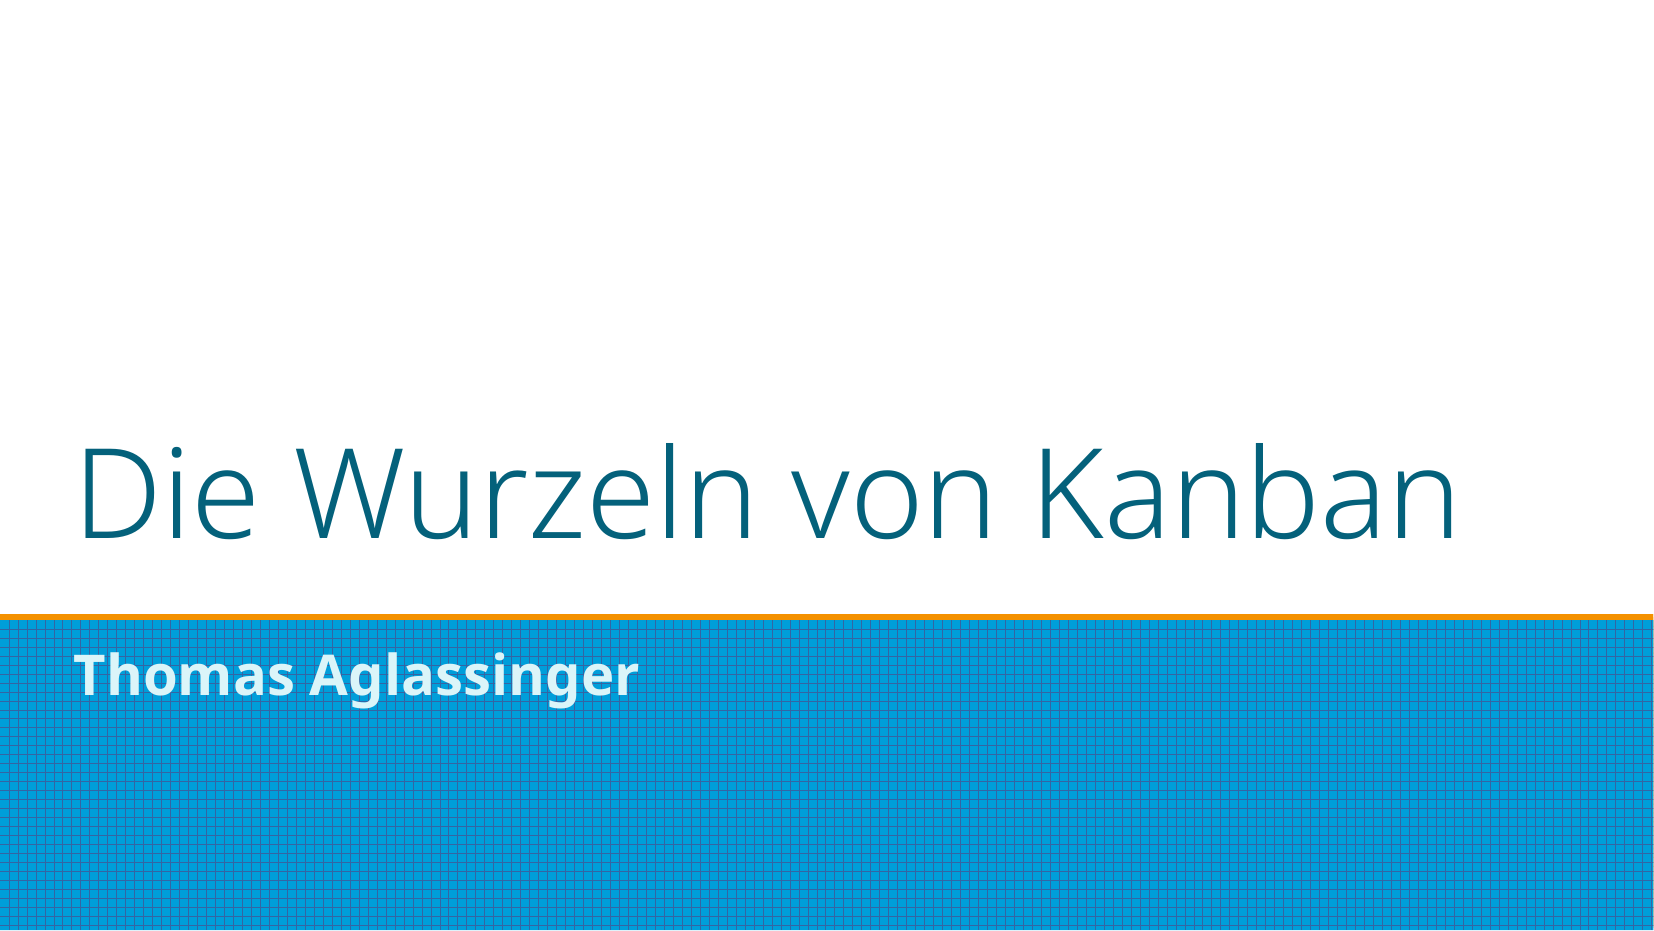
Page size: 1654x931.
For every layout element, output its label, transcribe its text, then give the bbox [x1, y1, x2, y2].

subtitle Thomas Aglassinger [73, 634, 1551, 827]
title Die Wurzeln von Kanban [73, 44, 1551, 576]
